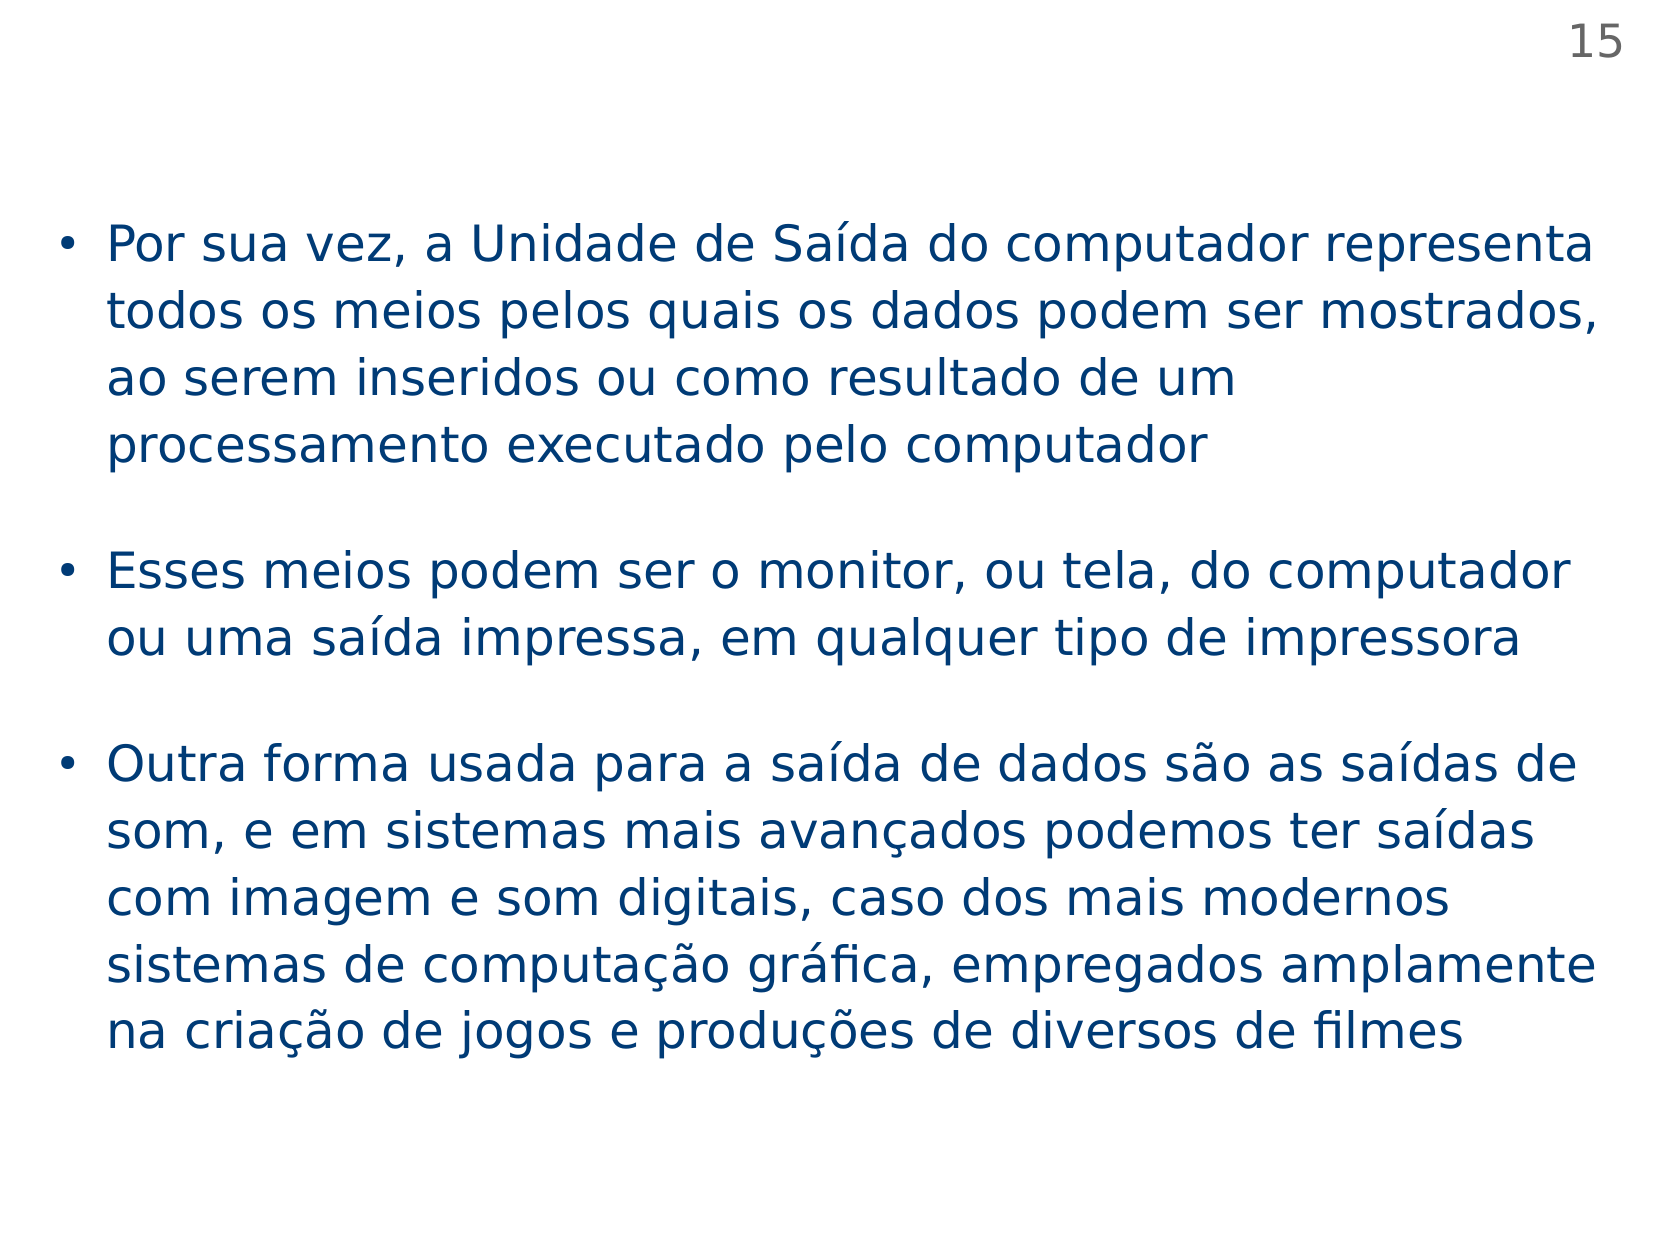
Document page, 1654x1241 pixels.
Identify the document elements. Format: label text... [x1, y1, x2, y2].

list Por sua vez, a Unidade de Saída do computador representa todos os meios pelos quais os dados podem ser mostrados, ao serem inseridos ou como resultado de um processamento executado pelo computador Esses meios podem ser o monitor, ou tela, do computador ou uma saída impressa, em qualquer tipo de impressora Outra forma usada para a saída de dados são as saídas de som, e em sistemas mais avançados podemos ter saídas com imagem e som digitais, caso dos mais modernos sistemas de computação gráfica, empregados amplamente na criação de jogos e produções de diversos de filmes [59, 206, 1625, 1211]
